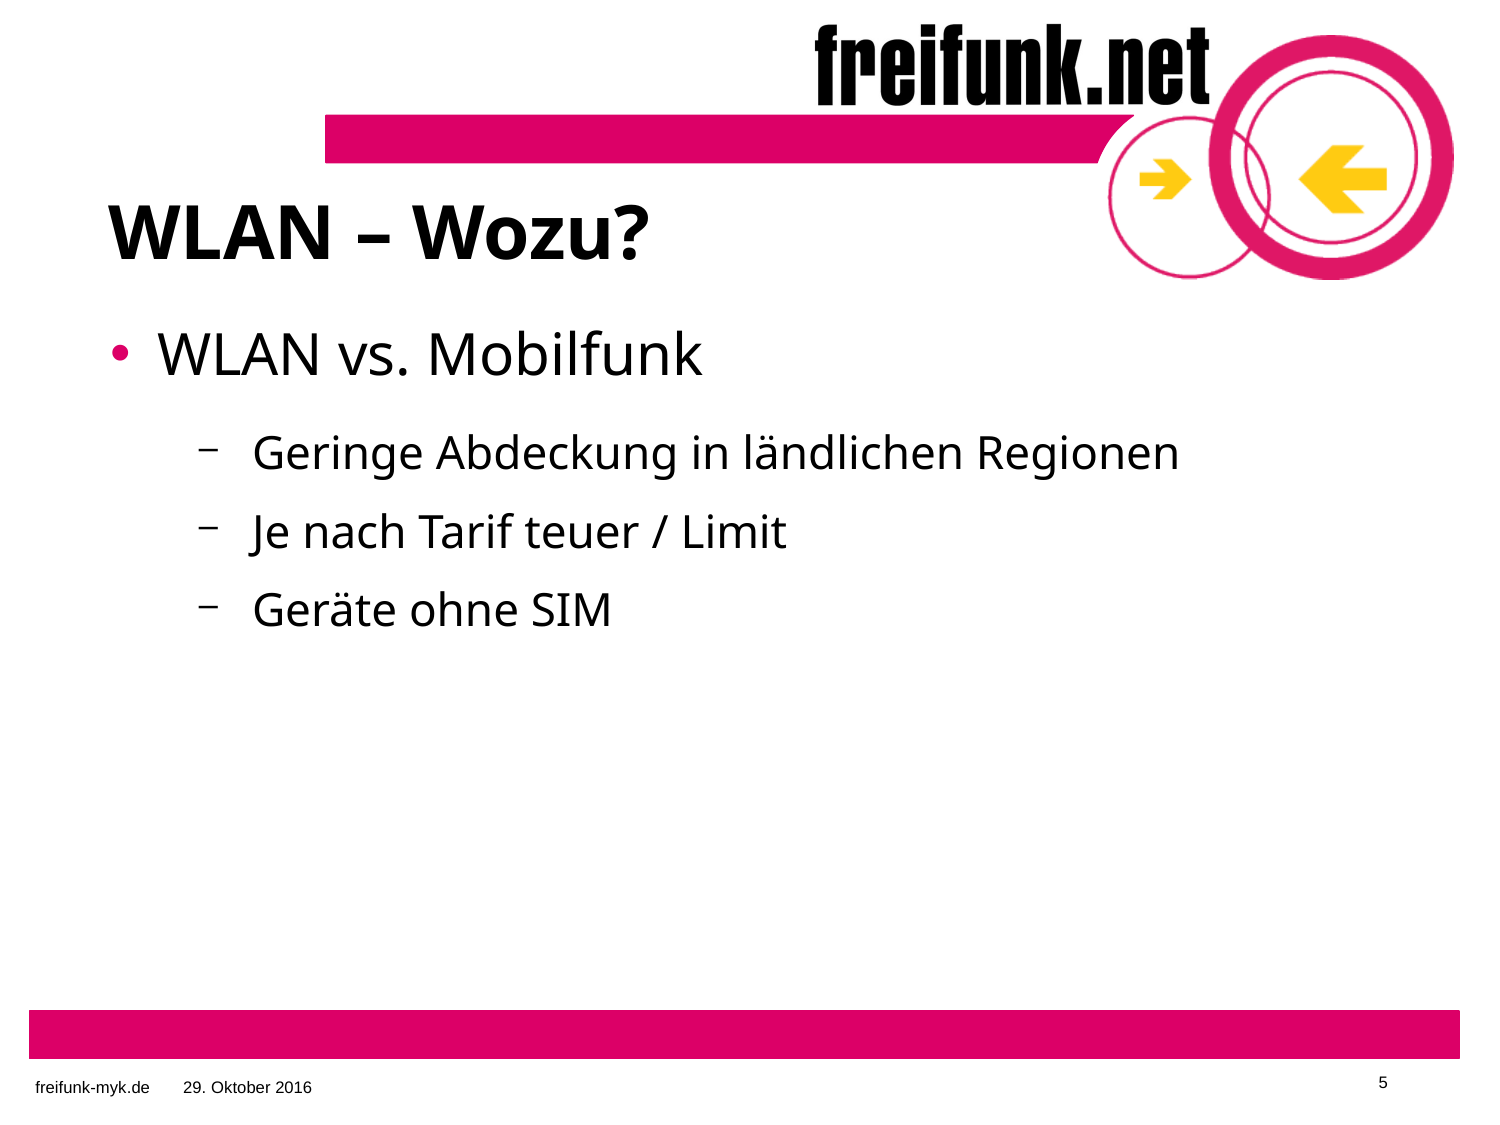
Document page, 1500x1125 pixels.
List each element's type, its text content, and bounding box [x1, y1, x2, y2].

picture [816, 24, 1454, 280]
list WLAN vs. Mobilfunk Geringe Abdeckung in ländlichen Regionen Je nach Tarif teuer / Limit Geräte ohne SIM [110, 312, 1392, 1000]
title WLAN – Wozu? [108, 158, 1255, 301]
